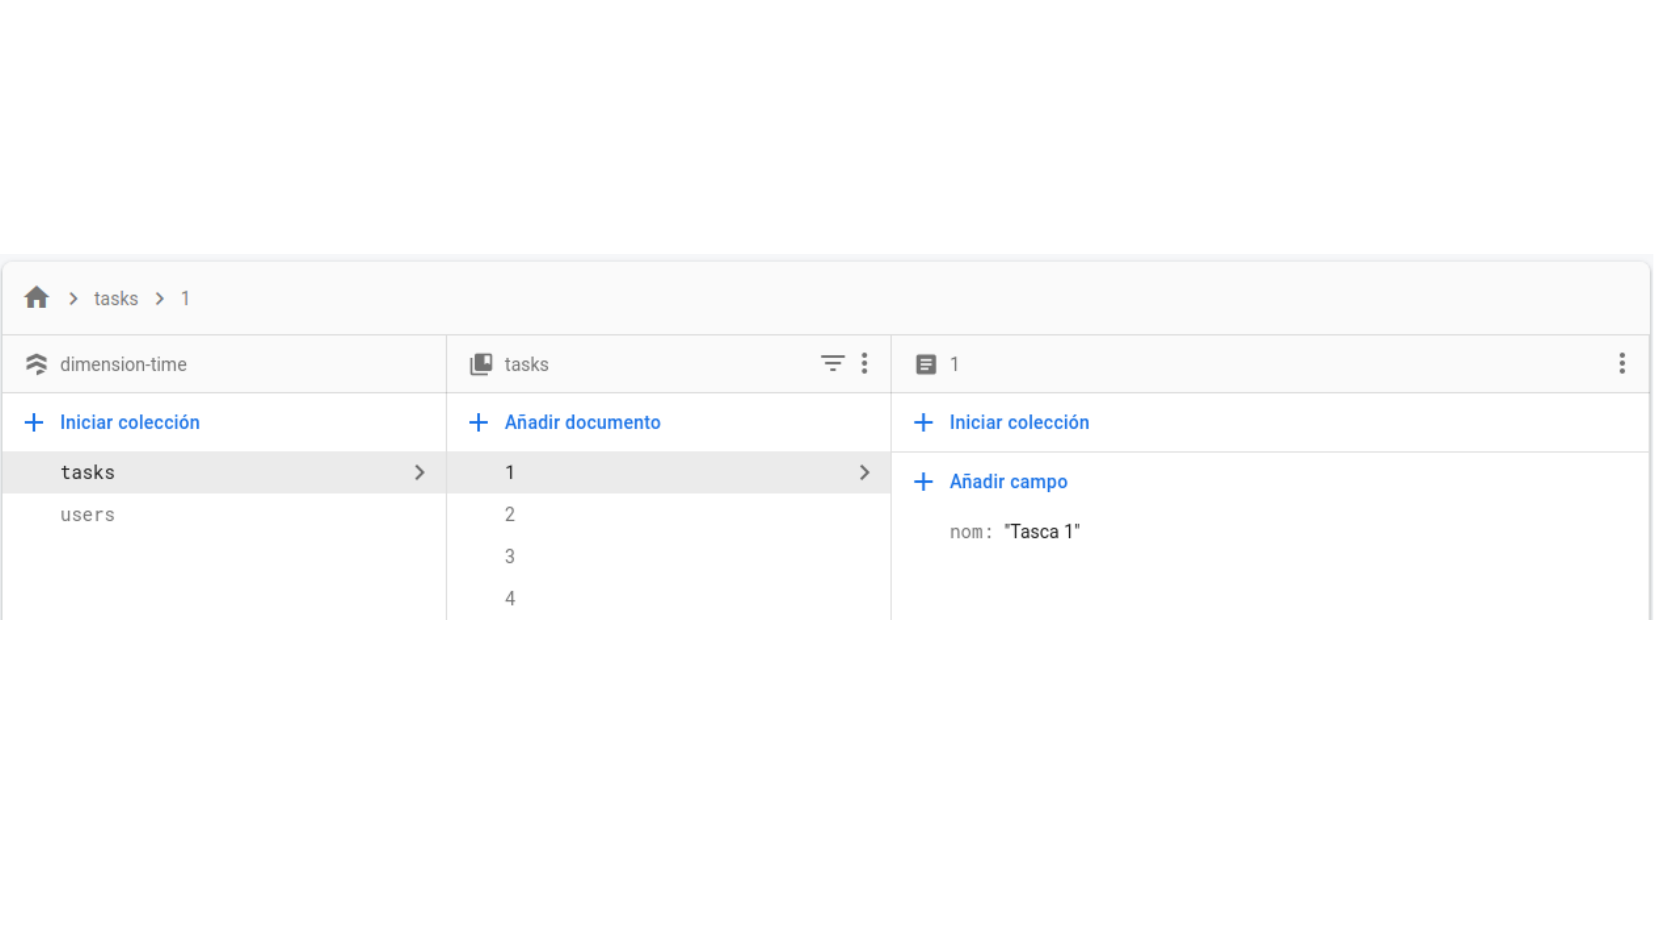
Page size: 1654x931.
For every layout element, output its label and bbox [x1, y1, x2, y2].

picture [0, 254, 1654, 620]
